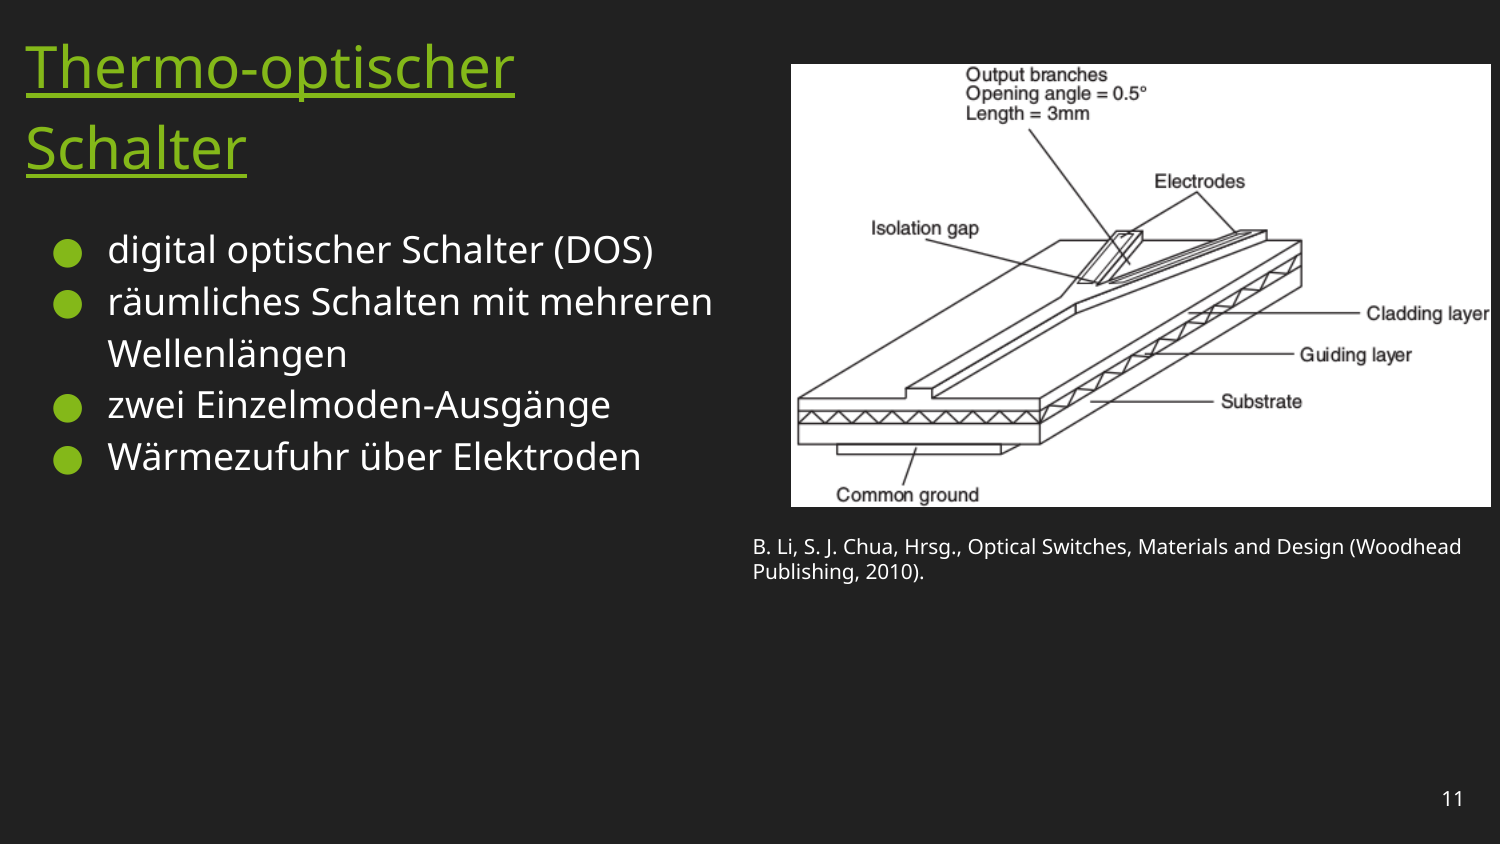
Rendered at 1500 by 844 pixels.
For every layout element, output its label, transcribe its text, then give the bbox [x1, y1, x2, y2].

picture [791, 64, 1491, 507]
text_box B. Li, S. J. Chua, Hrsg., Optical Switches, Materials and Design (Woodhead Publishing, 2010). [737, 518, 1491, 584]
list digital optischer Schalter (DOS) räumliches Schalten mit mehreren Wellenlängen zwei Einzelmoden-Ausgänge Wärmezufuhr über Elektroden [17, 204, 847, 659]
slide_number <number> [1389, 764, 1480, 830]
title Thermo-optischer Schalter [10, 4, 750, 99]
